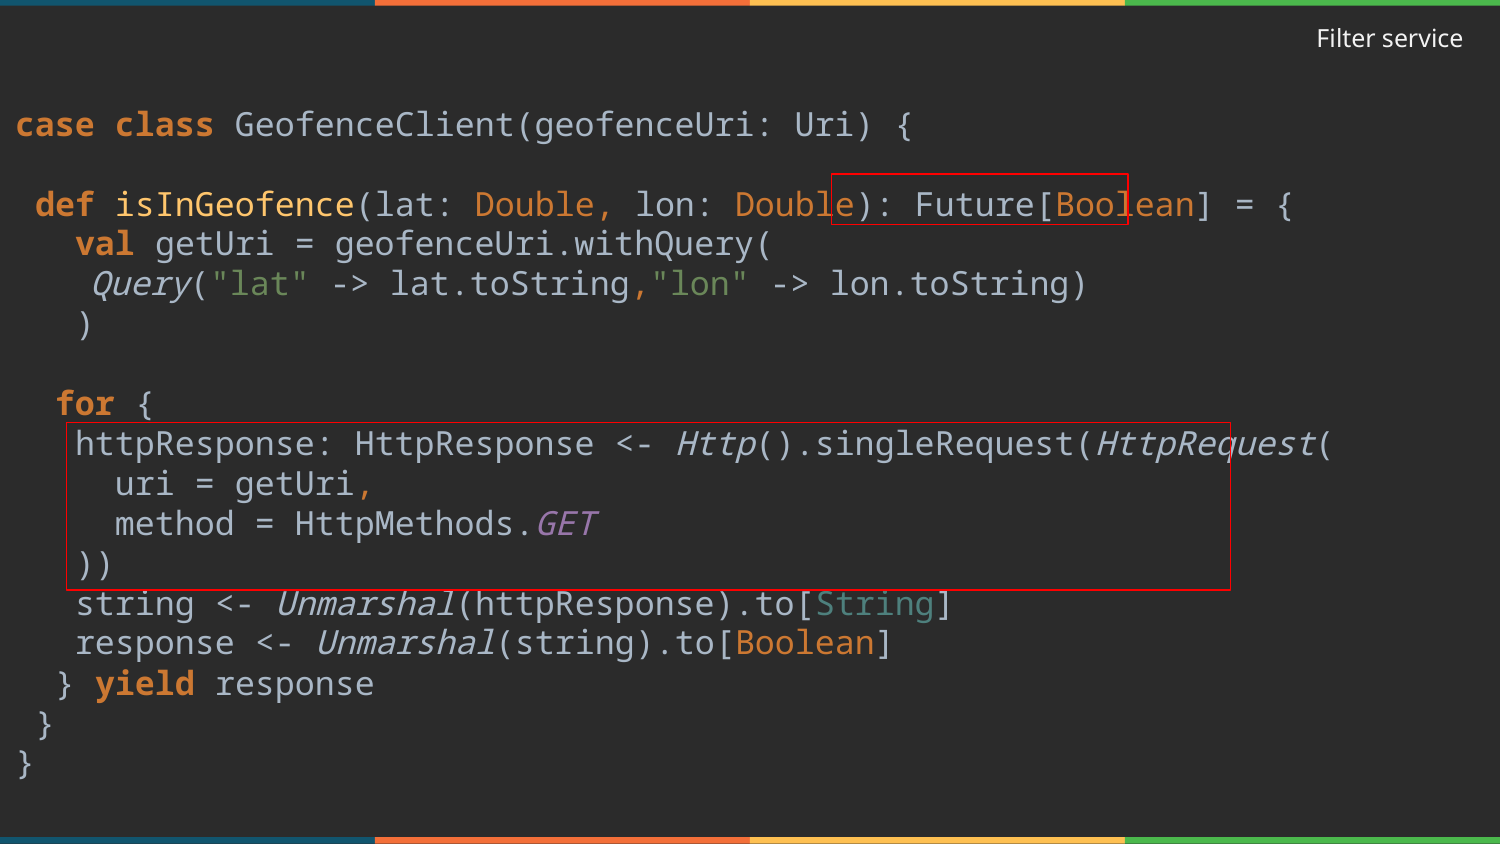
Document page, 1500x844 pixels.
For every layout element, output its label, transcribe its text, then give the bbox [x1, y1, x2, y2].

text_box Filter service [21, 7, 1479, 107]
text_box [0, 0, 1500, 6]
text_box [0, 838, 1500, 844]
text_box case class GeofenceClient(geofenceUri: Uri) { def isInGeofence(lat: Double, lon: Double): Future[Boolean] = { val getUri = geofenceUri.withQuery( Query("lat" -> lat.toString,"lon" -> lon.toString) ) for { httpResponse: HttpResponse <- Http().singleRequest(HttpRequest( uri = getUri, method = HttpMethods.GET )) string <- Unmarshal(httpResponse).to[String] response <- Unmarshal(string).to[Boolean] } yield response } } [0, 7, 1500, 838]
